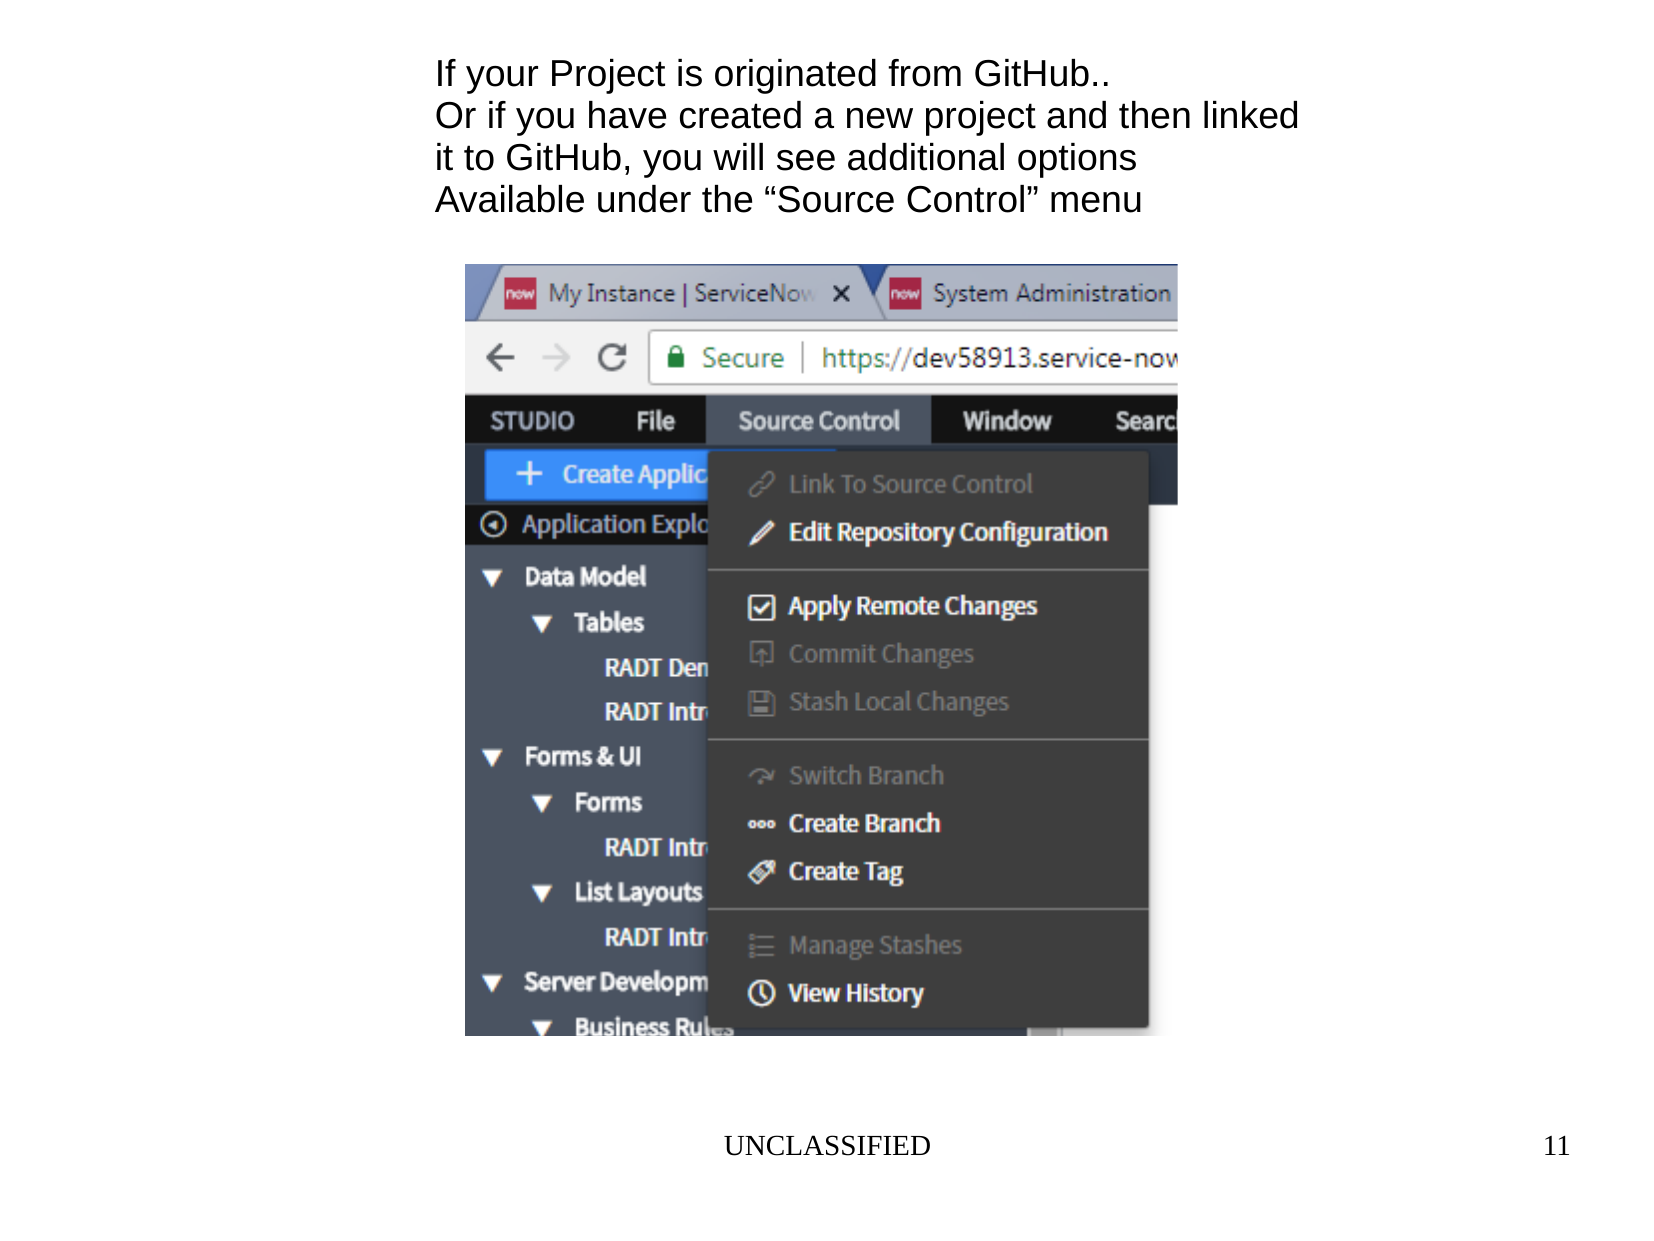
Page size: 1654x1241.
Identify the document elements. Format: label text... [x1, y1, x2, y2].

text_box If your Project is originated from GitHub.. Or if you have created a new project and then linked it to GitHub, you will see additional options Available under the “Source Control” menu [420, 45, 1321, 228]
picture [464, 264, 1178, 1036]
